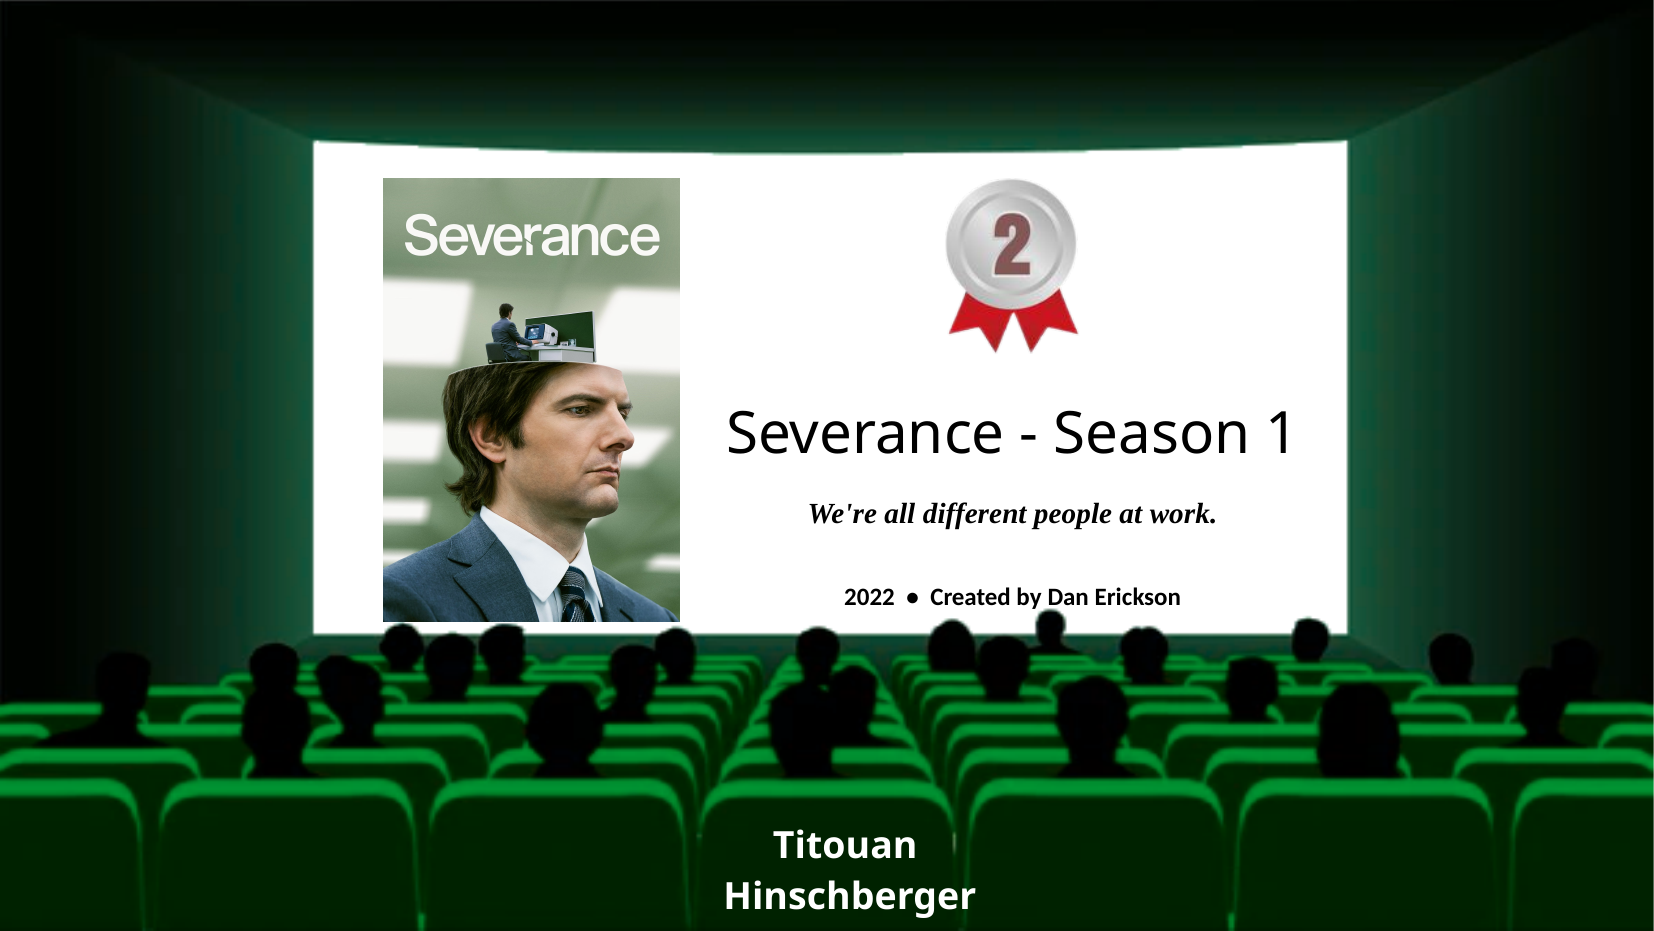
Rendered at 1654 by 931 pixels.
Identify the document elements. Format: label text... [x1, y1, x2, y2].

text_box We're all different people at work. [685, 490, 1341, 538]
picture [0, 0, 1654, 931]
text_box 2022 • Created by Dan Erickson [679, 579, 1347, 619]
text_box Severance - Season 1 [685, 384, 1341, 470]
